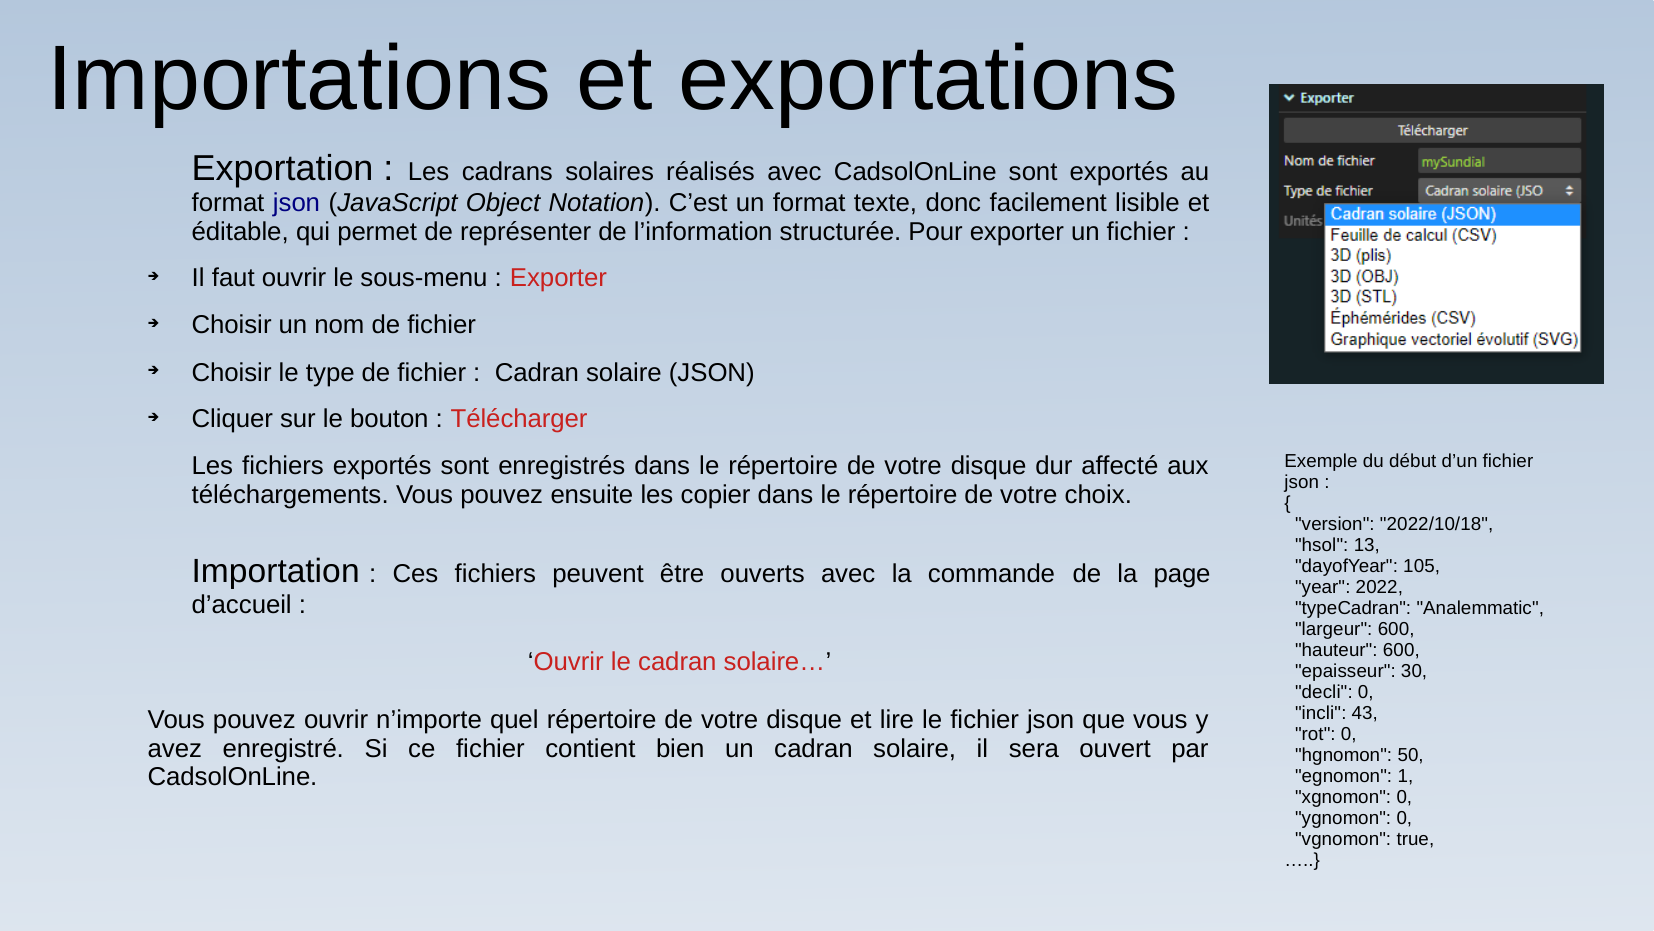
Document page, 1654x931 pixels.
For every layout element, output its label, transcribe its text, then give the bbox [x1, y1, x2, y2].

list Exportation : Les cadrans solaires réalisés avec CadsolOnLine sont exportés au format json (JavaScript Object Notation). C’est un format texte, donc facilement lisible et éditable, qui permet de représenter de l’information structurée. Pour exporter un fichier : Il faut ouvrir le sous-menu : Exporter Choisir un nom de fichier Choisir le type de fichier : Cadran solaire (JSON) Cliquer sur le bouton : Télécharger Les fichiers exportés sont enregistrés dans le répertoire de votre disque dur affecté aux téléchargements. Vous pouvez ensuite les copier dans le répertoire de votre choix. Importation : Ces fichiers peuvent être ouverts avec la commande de la page d’accueil : ‘Ouvrir le cadran solaire…’ Vous pouvez ouvrir n’importe quel répertoire de votre disque et lire le fichier json que vous y avez enregistré. Si ce fichier contient bien un cadran solaire, il sera ouvert par CadsolOnLine. [147, 147, 1211, 827]
text_box Exemple du début d’un fichier json : { "version": "2022/10/18", "hsol": 13, "dayofYear": 105, "year": 2022, "typeCadran": "Analemmatic", "largeur": 600, "hauteur": 600, "epaisseur": 30, "decli": 0, "incli": 43, "rot": 0, "hgnomon": 50, "egnomon": 1, "xgnomon": 0, "ygnomon": 0, "vgnomon": true, …..} [1269, 442, 1595, 886]
picture [1269, 84, 1604, 384]
title Importations et exportations [47, 0, 1536, 156]
